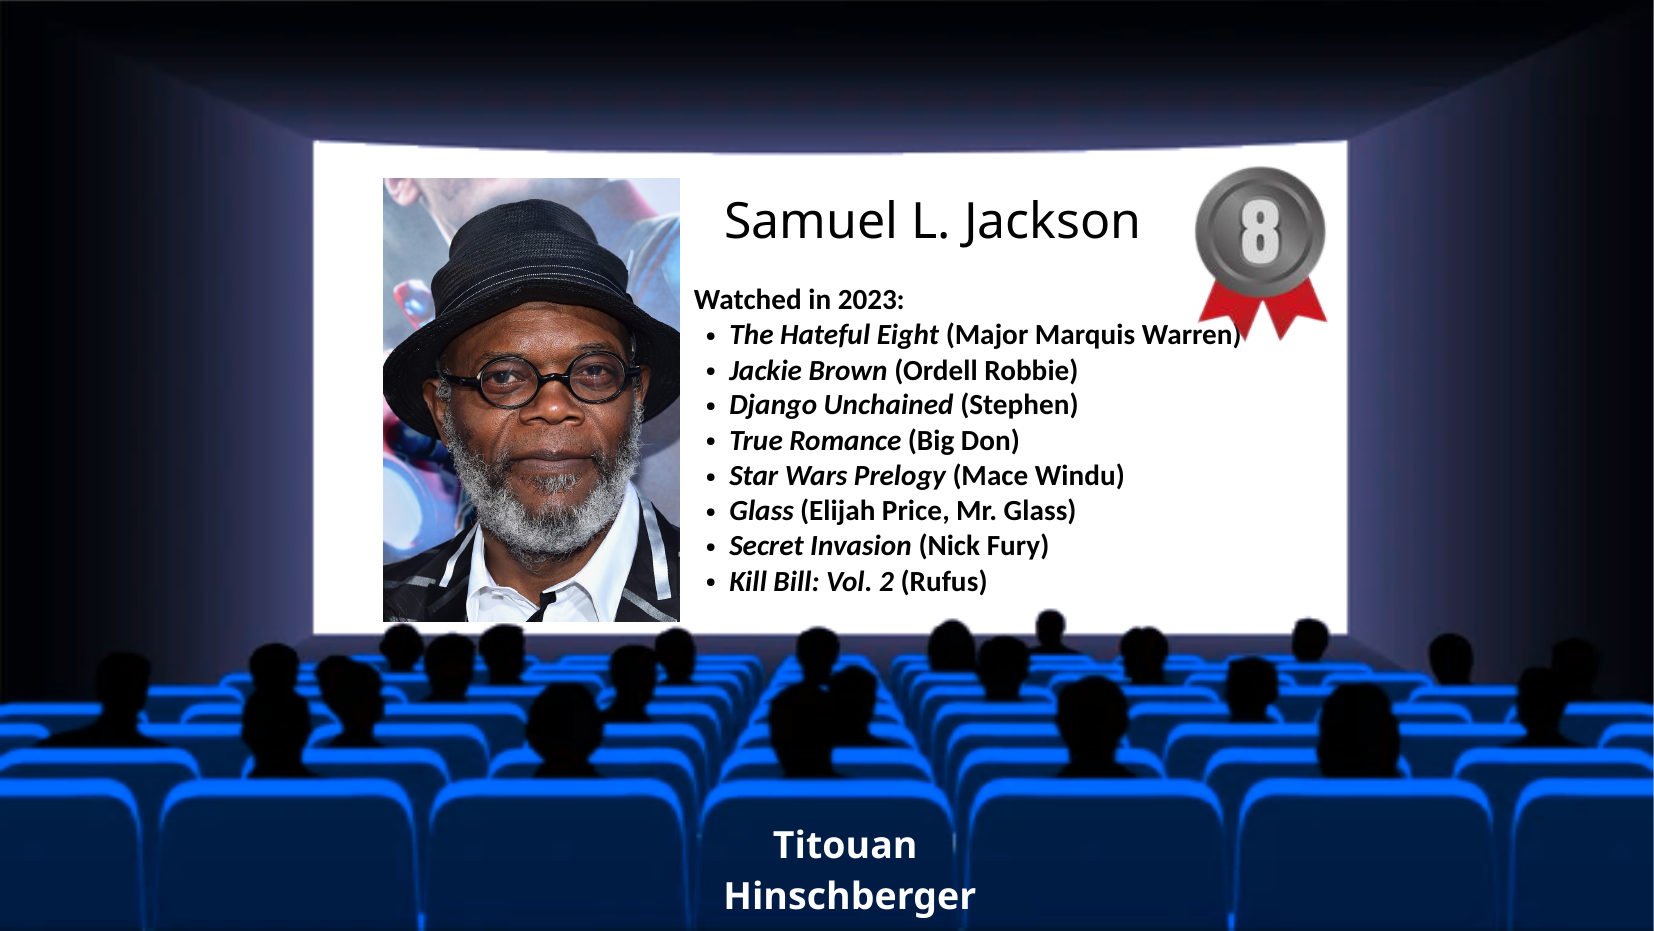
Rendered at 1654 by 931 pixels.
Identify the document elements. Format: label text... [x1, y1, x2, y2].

text_box Samuel L. Jackson [679, 177, 1188, 263]
picture [0, 0, 1654, 931]
text_box Watched in 2023: The Hateful Eight (Major Marquis Warren) Jackie Brown (Ordell Robbie) Django Unchained (Stephen) True Romance (Big Don) Star Wars Prelogy (Mace Windu) Glass (Elijah Price, Mr. Glass) Secret Invasion (Nick Fury) Kill Bill: Vol. 2 (Rufus) [680, 265, 1347, 621]
